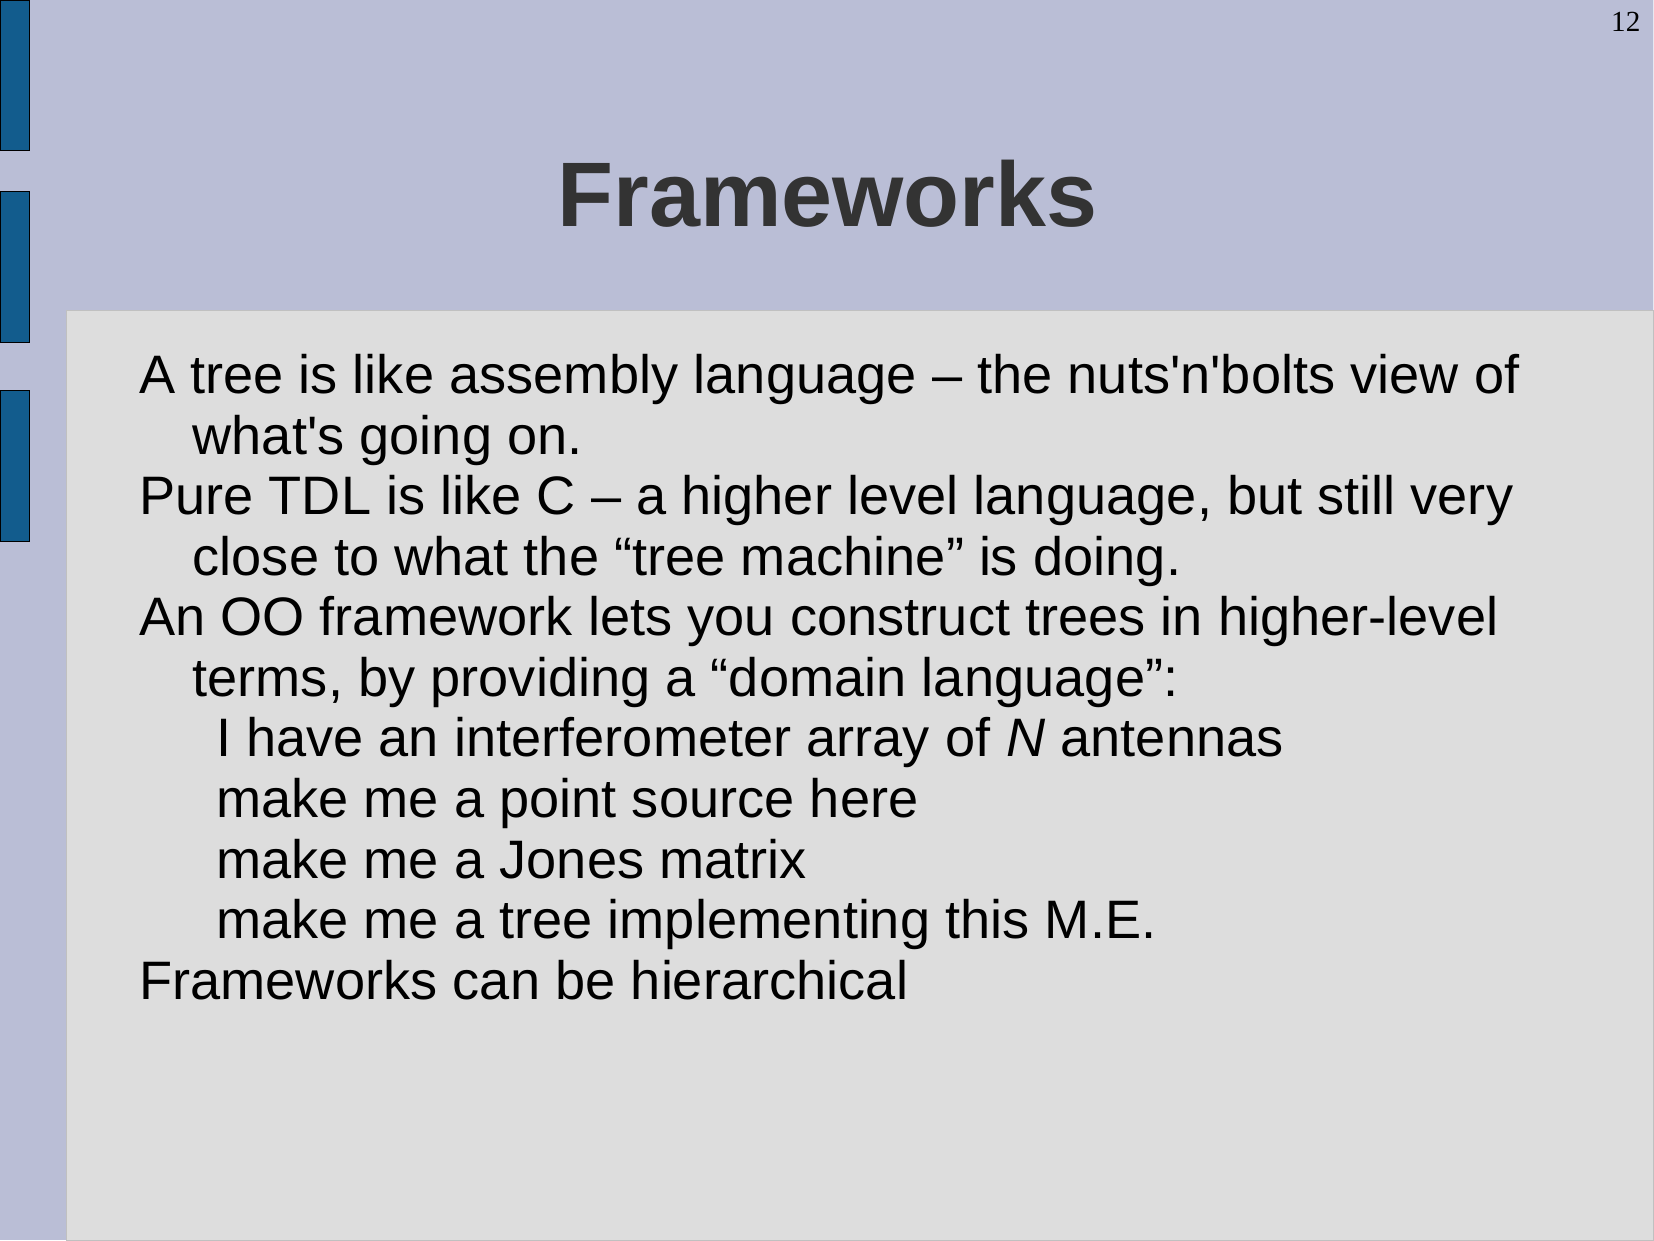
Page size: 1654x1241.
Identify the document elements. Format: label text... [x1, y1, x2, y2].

title Frameworks [121, 91, 1534, 299]
list A tree is like assembly language – the nuts'n'bolts view of what's going on. Pure TDL is like C – a higher level language, but still very close to what the “tree machine” is doing. An OO framework lets you construct trees in higher-level terms, by providing a “domain language”: I have an interferometer array of N antennas make me a point source here make me a Jones matrix make me a tree implementing this M.E. Frameworks can be hierarchical [121, 344, 1625, 1127]
